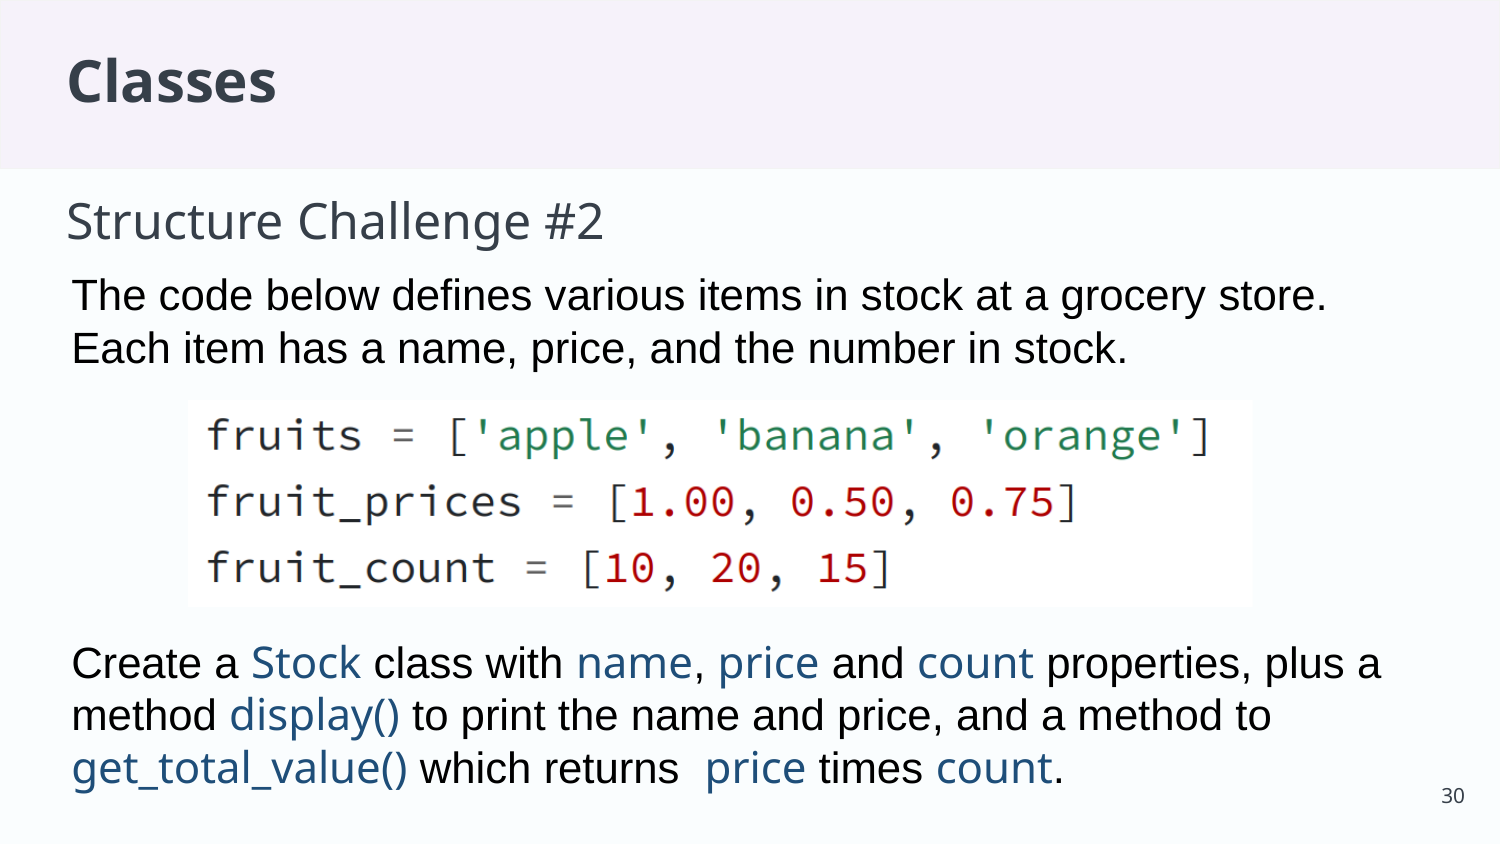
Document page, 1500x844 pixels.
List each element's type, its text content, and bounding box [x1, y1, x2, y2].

text_box Structure Challenge #2 [51, 174, 803, 265]
text_box The code below defines various items in stock at a grocery store. Each item has a name, price, and the number in stock. Create a Stock class with name, price and count properties, plus a method display() to print the name and price, and a method to get_total_value() which returns price times count. [56, 252, 1432, 808]
picture [188, 400, 1253, 607]
slide_number <number> [1389, 764, 1480, 830]
title Classes [51, 28, 1390, 141]
